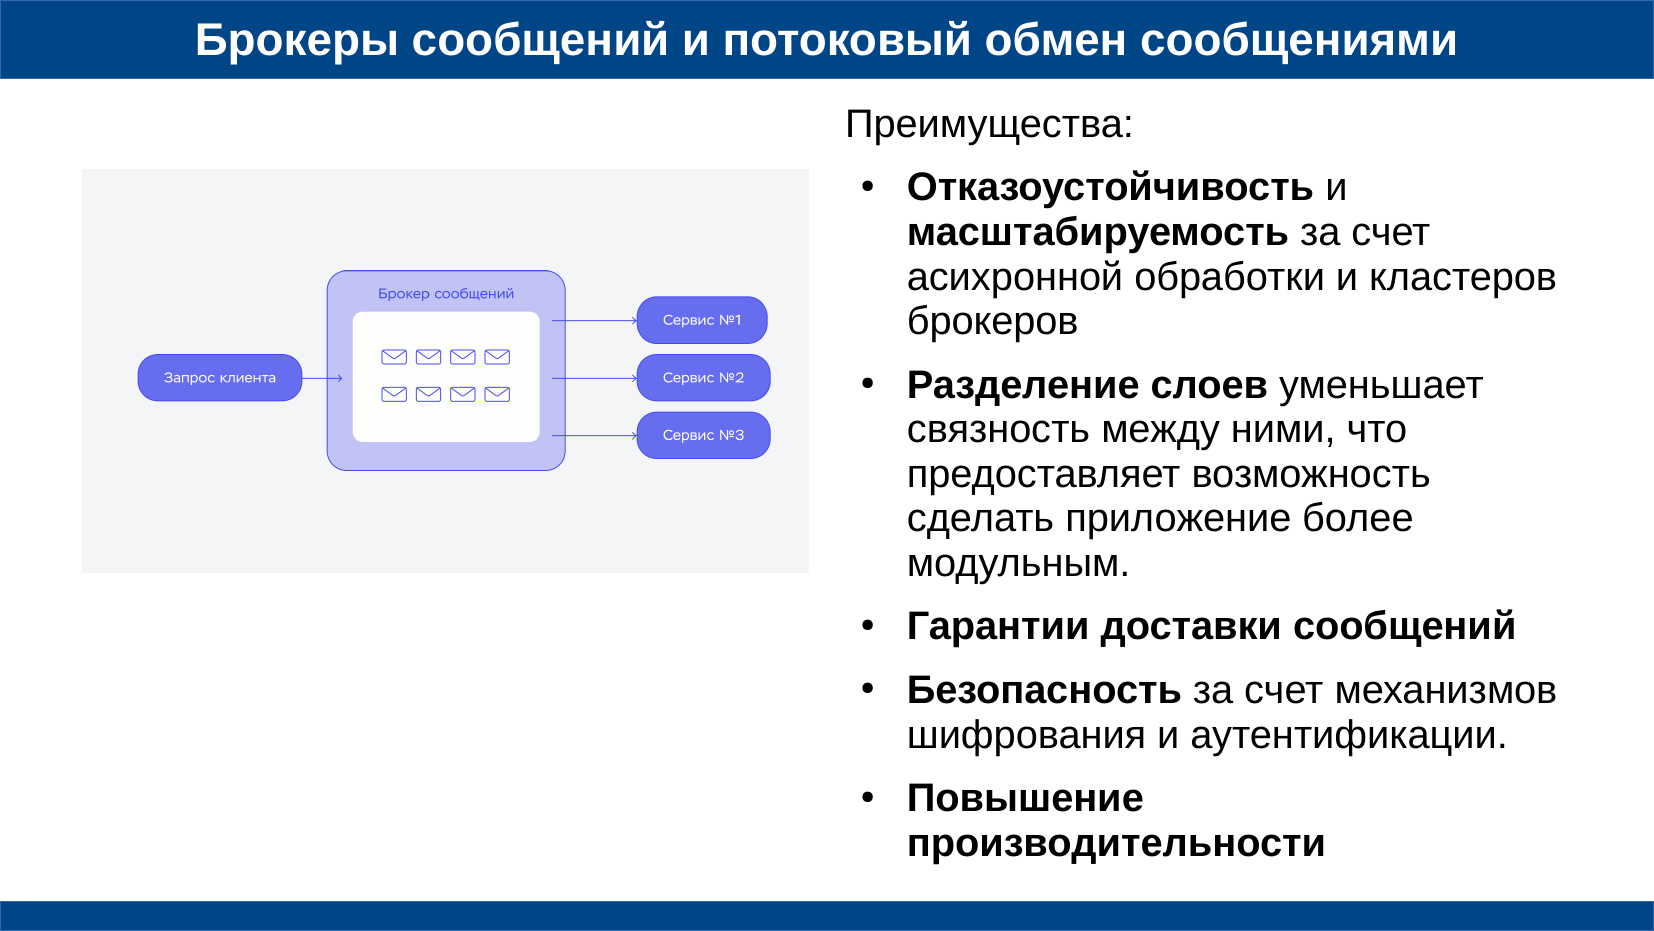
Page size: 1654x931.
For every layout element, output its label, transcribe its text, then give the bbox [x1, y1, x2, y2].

list Преимущества: Отказоустойчивость и масштабируемость за счет асихронной обработки и кластеров брокеров Разделение слоев уменьшает связность между ними, что предоставляет возможность сделать приложение более модульным. Гарантии доставки сообщений Безопасность за счет механизмов шифрования и аутентификации. Повышение производительности [845, 101, 1572, 871]
picture [82, 101, 809, 641]
title Брокеры сообщений и потоковый обмен сообщениями [0, 0, 1654, 79]
